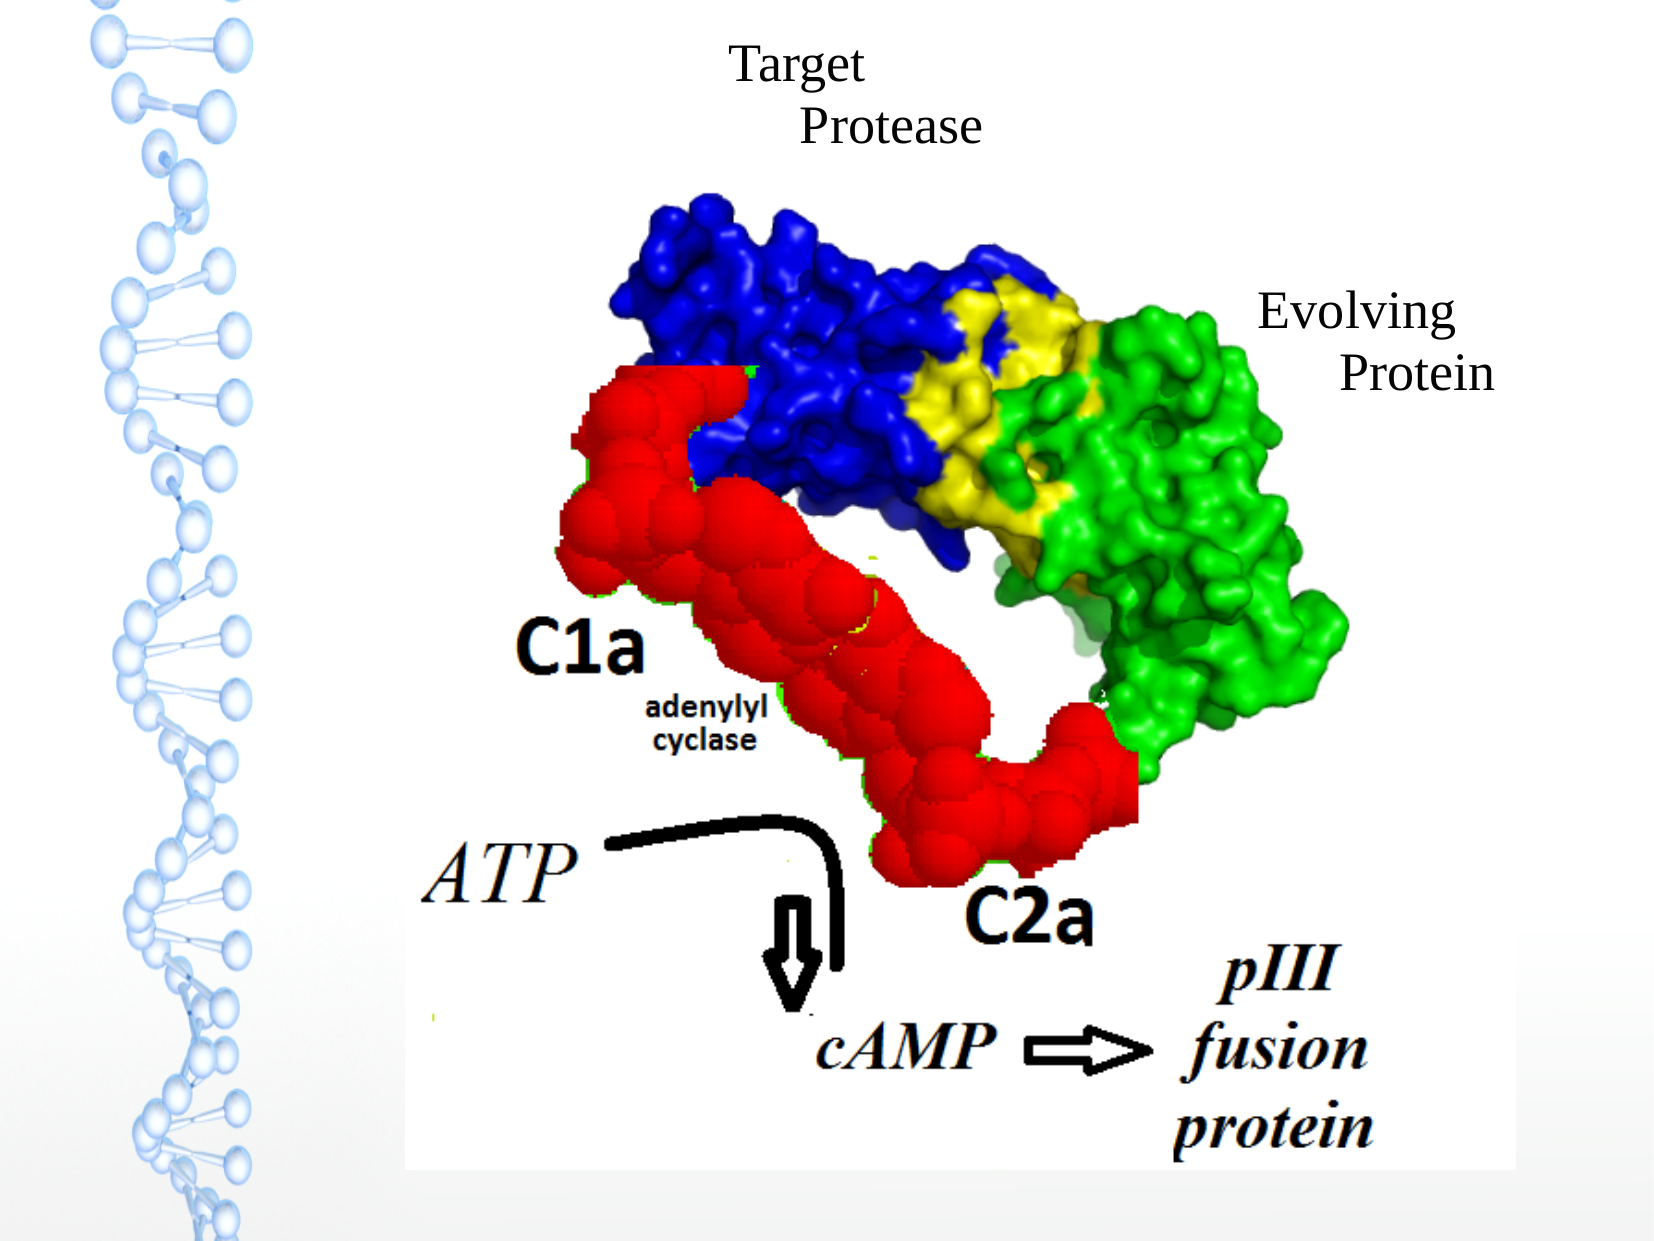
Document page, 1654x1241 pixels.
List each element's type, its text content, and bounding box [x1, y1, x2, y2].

picture [0, 0, 1654, 1241]
title Target Protease Evolving Protein [435, 120, 1606, 316]
